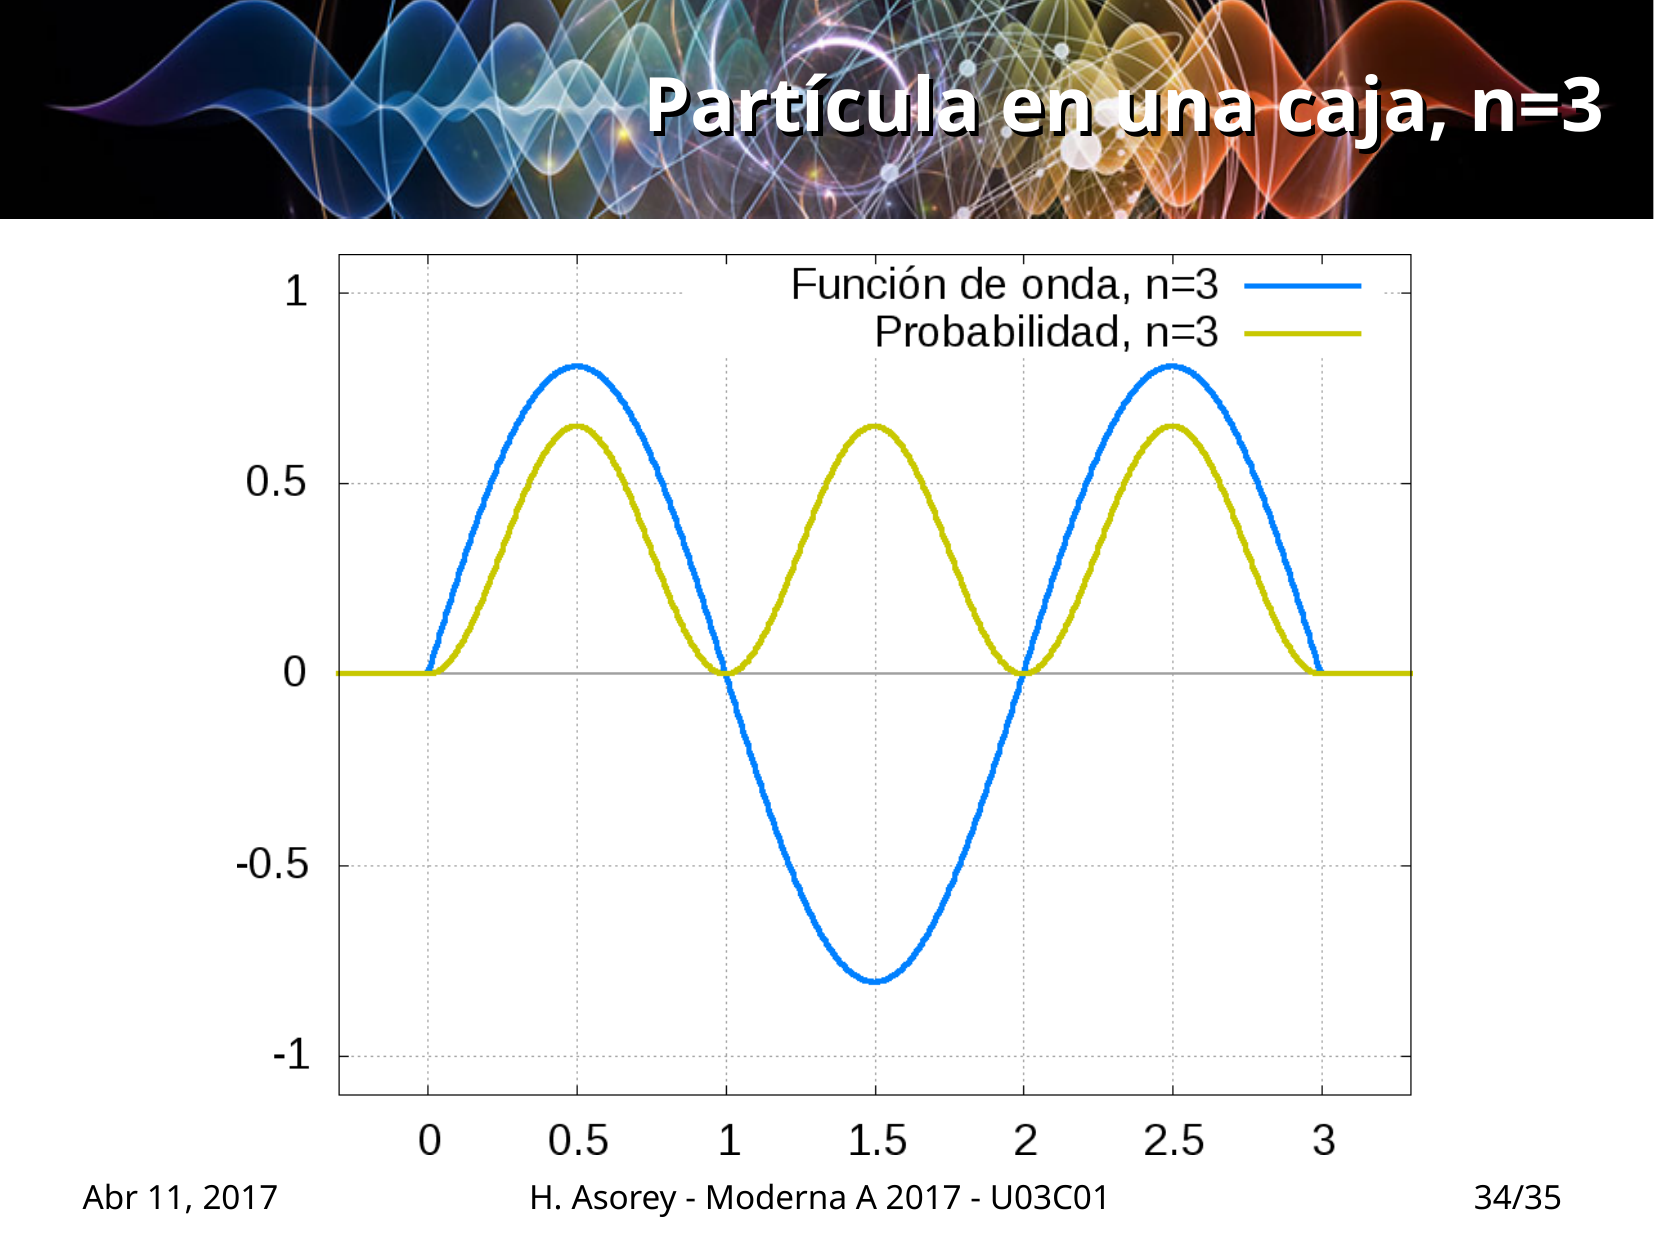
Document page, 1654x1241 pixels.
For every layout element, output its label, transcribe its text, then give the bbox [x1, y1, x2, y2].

picture [0, 0, 1654, 219]
title Partícula en una caja, n=3 [45, 15, 1606, 191]
picture [237, 254, 1413, 1156]
